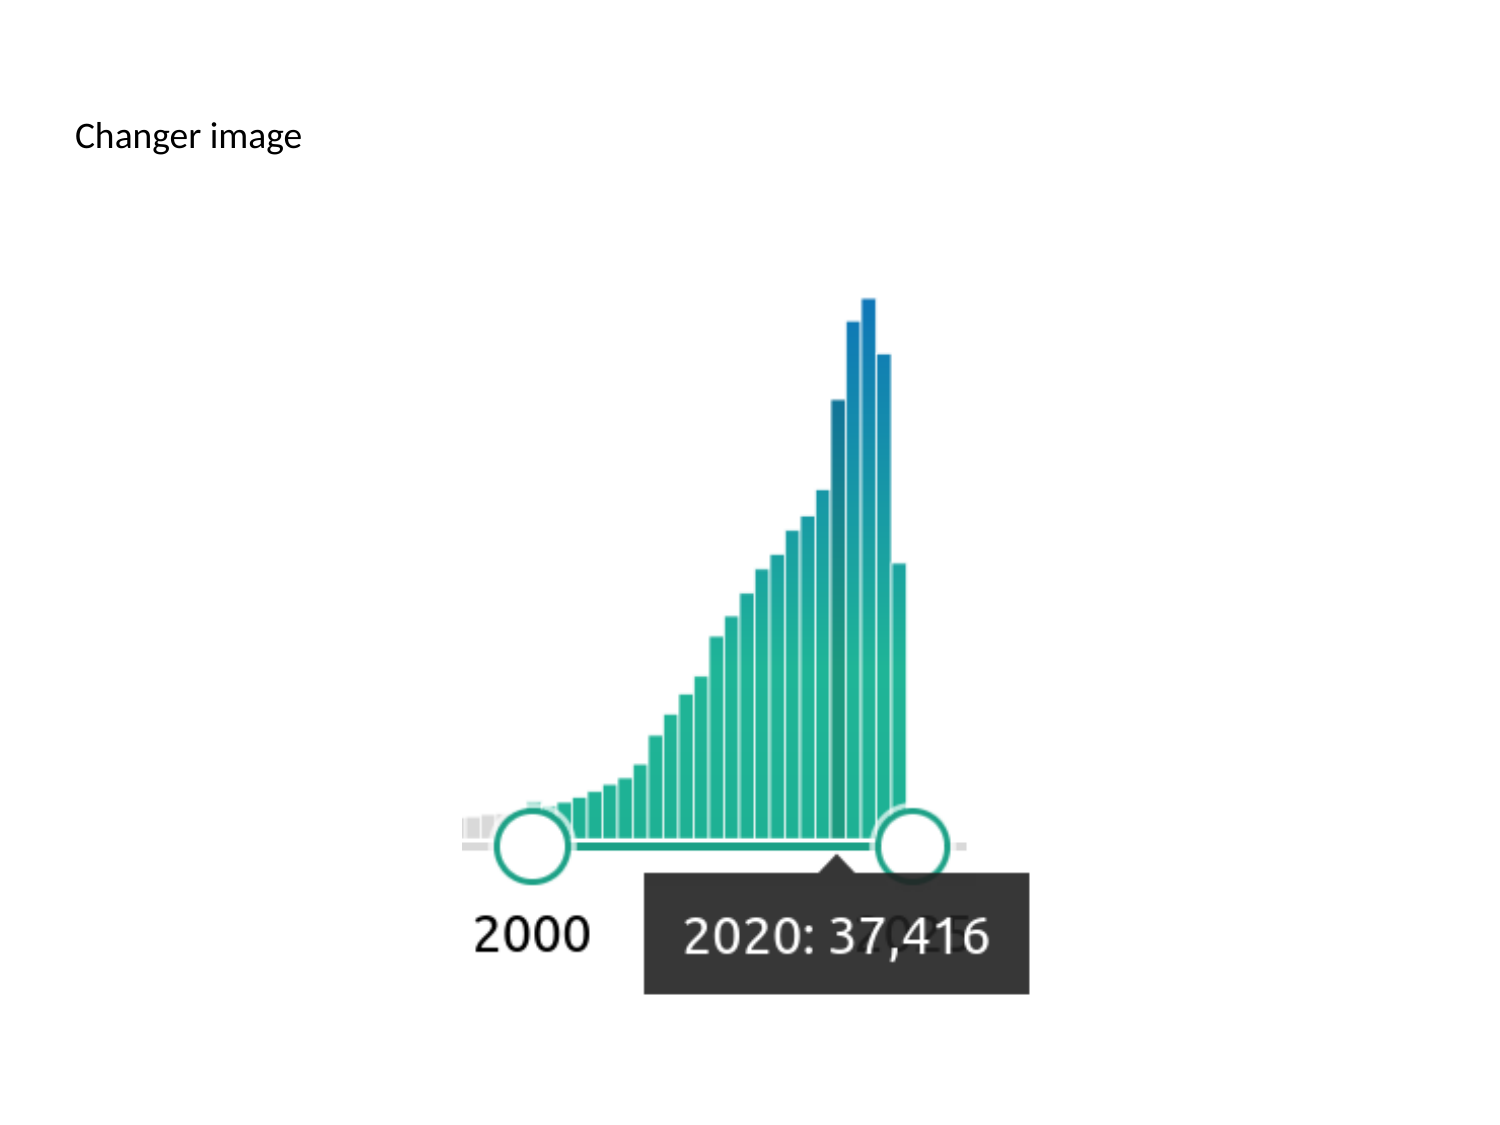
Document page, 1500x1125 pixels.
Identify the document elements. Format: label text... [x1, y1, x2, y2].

title Changer image [75, 45, 1425, 233]
picture [462, 262, 1038, 1005]
